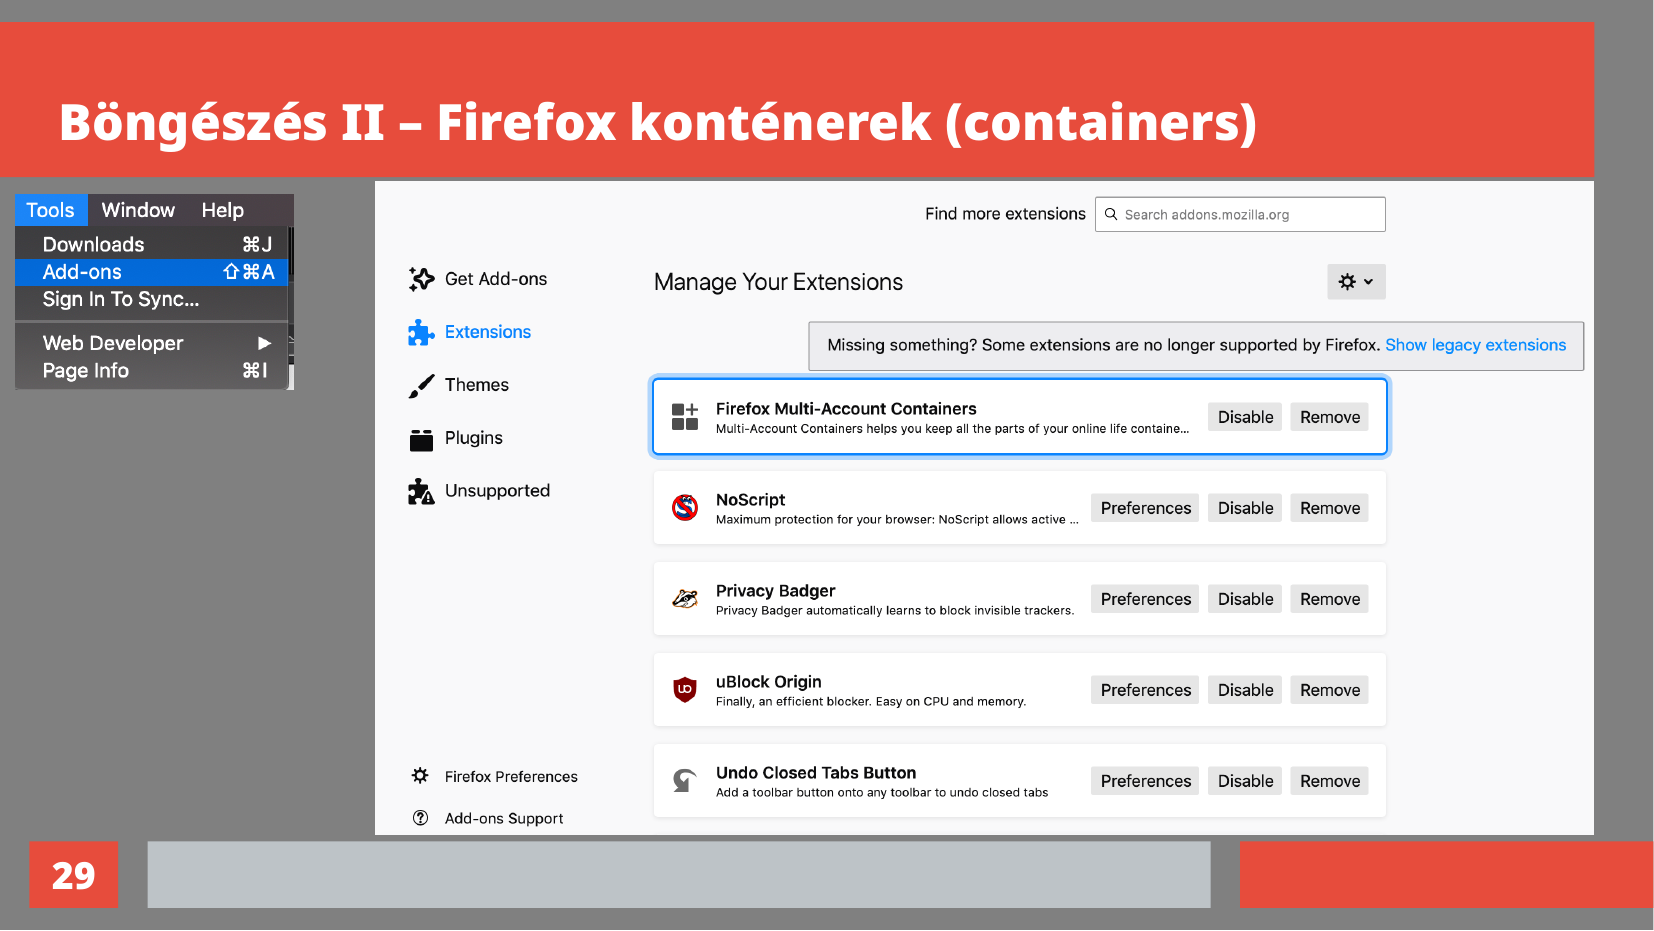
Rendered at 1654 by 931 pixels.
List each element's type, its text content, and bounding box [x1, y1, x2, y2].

title Böngészés II – Firefox konténerek (containers) [58, 44, 1595, 155]
picture [15, 194, 294, 391]
picture [375, 181, 1594, 835]
